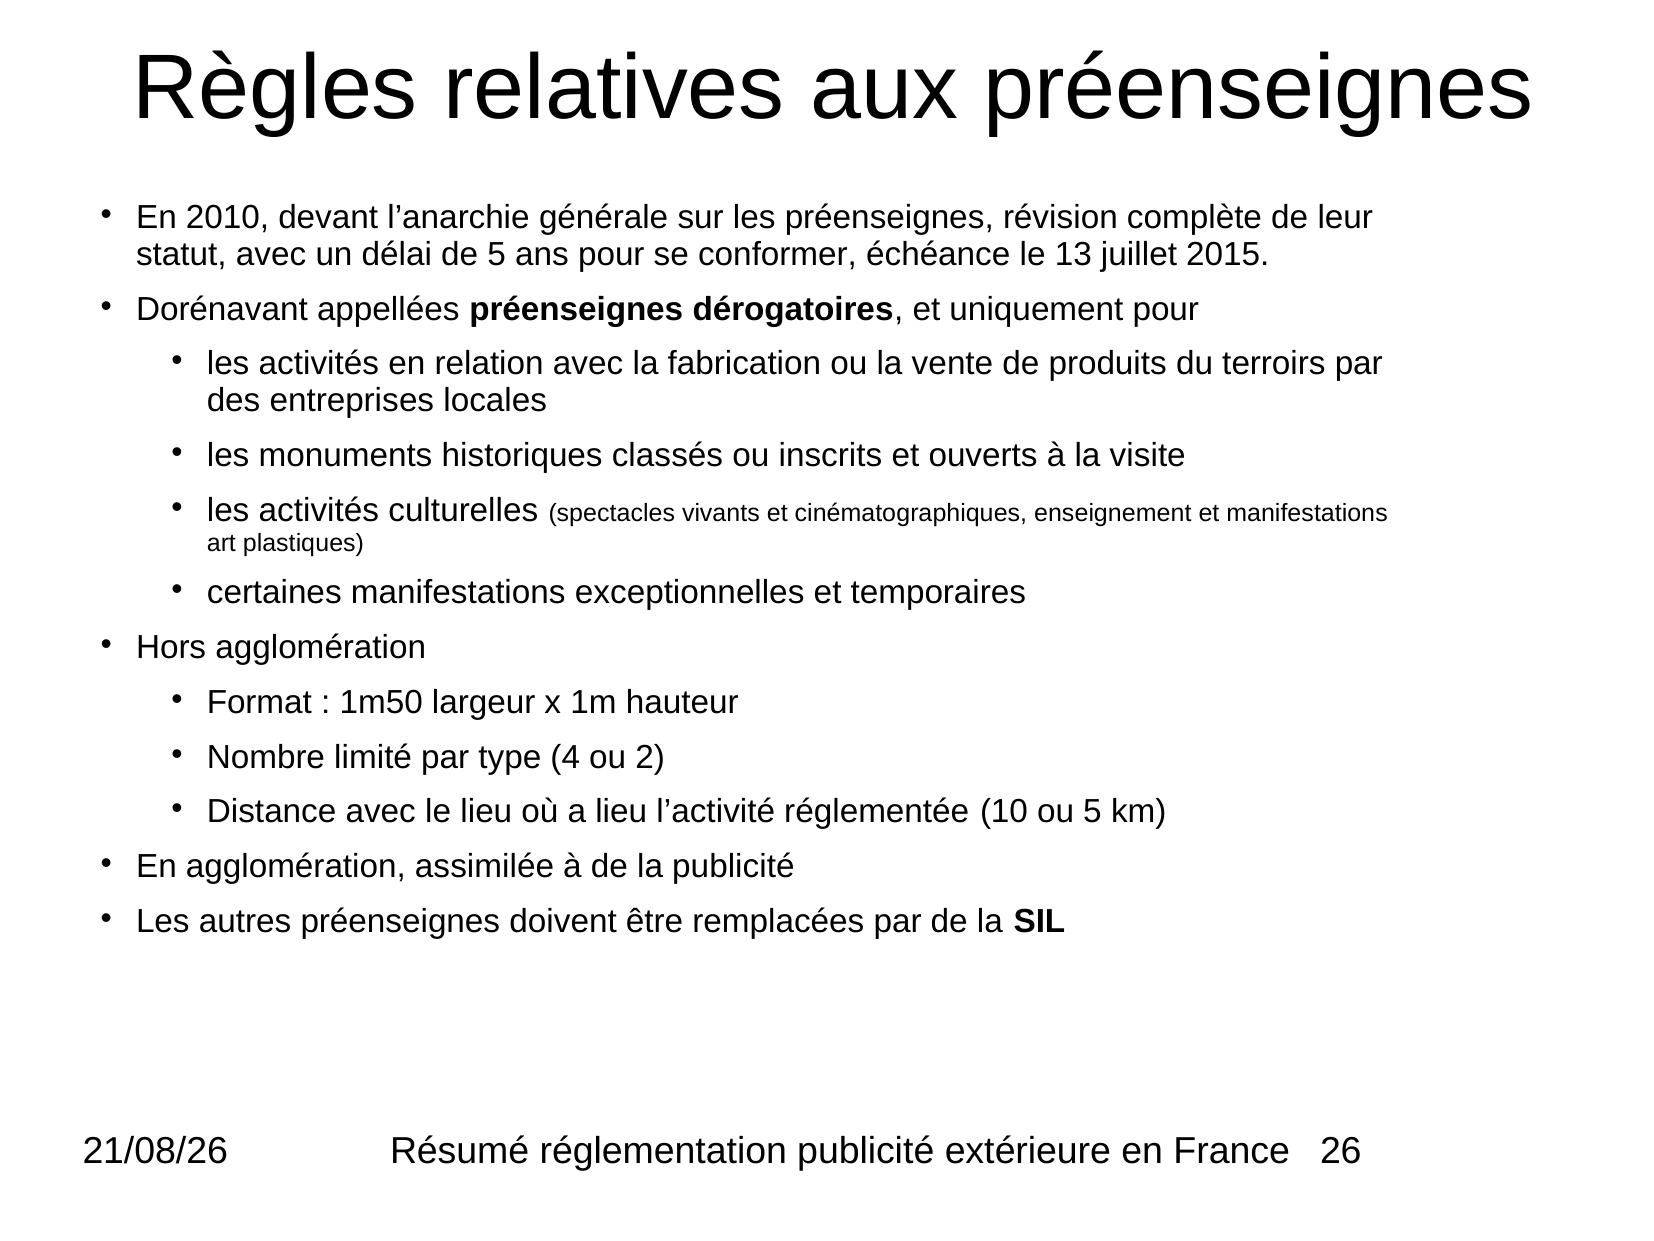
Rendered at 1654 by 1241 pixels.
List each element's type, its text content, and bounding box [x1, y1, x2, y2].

title Règles relatives aux préenseignes [90, 19, 1579, 150]
text_box En 2010, devant l’anarchie générale sur les préenseignes, révision complète de leur statut, avec un délai de 5 ans pour se conformer, échéance le 13 juillet 2015. Dorénavant appellées préenseignes dérogatoires, et uniquement pour les activités en relation avec la fabrication ou la vente de produits du terroirs par des entreprises locales les monuments historiques classés ou inscrits et ouverts à la visite les activités culturelles (spectacles vivants et cinématographiques, enseignement et manifestations art plastiques) certaines manifestations exceptionnelles et temporaires Hors agglomération Format : 1m50 largeur x 1m hauteur Nombre limité par type (4 ou 2) Distance avec le lieu où a lieu l’activité réglementée (10 ou 5 km) En agglomération, assimilée à de la publicité Les autres préenseignes doivent être remplacées par de la SIL [29, 195, 1426, 961]
